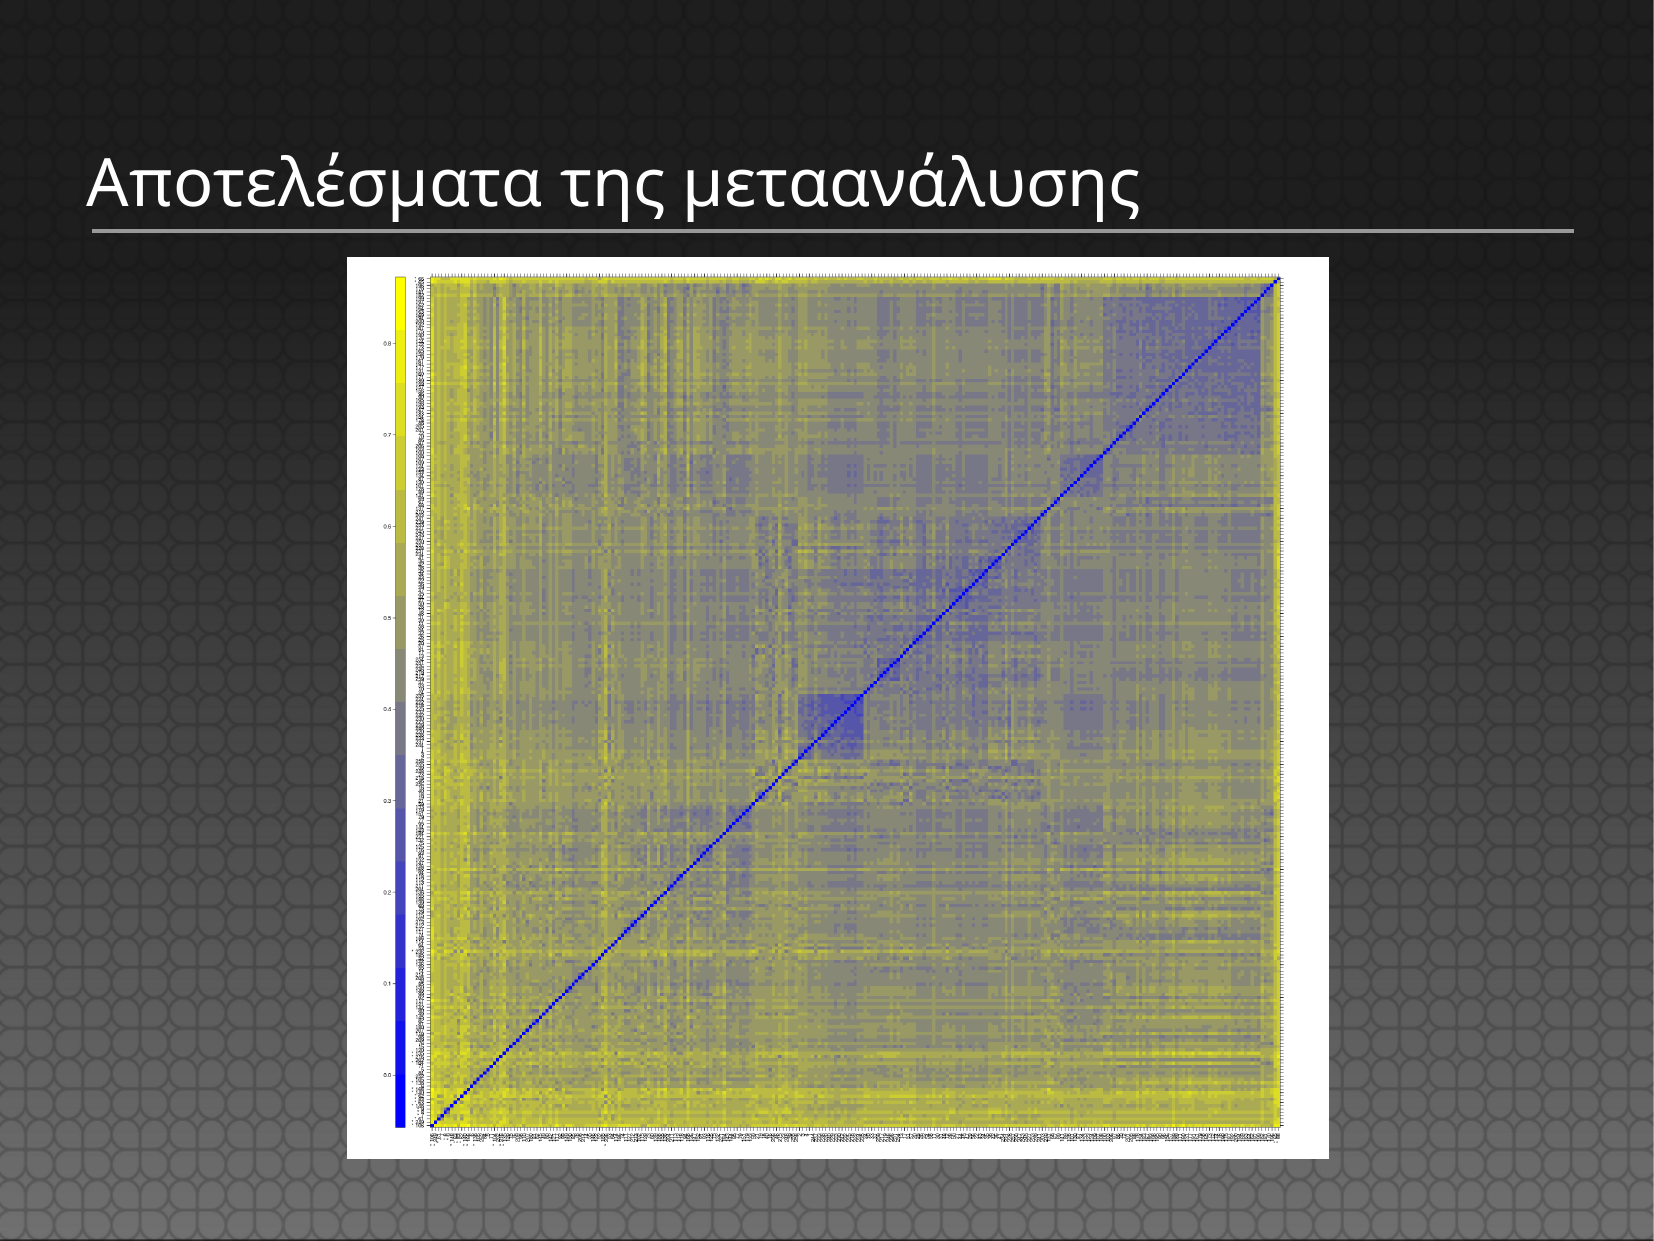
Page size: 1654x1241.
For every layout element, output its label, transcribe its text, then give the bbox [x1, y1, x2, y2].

title Αποτελέσματα της μεταανάλυσης [86, 112, 1576, 249]
picture [0, 0, 1654, 1241]
